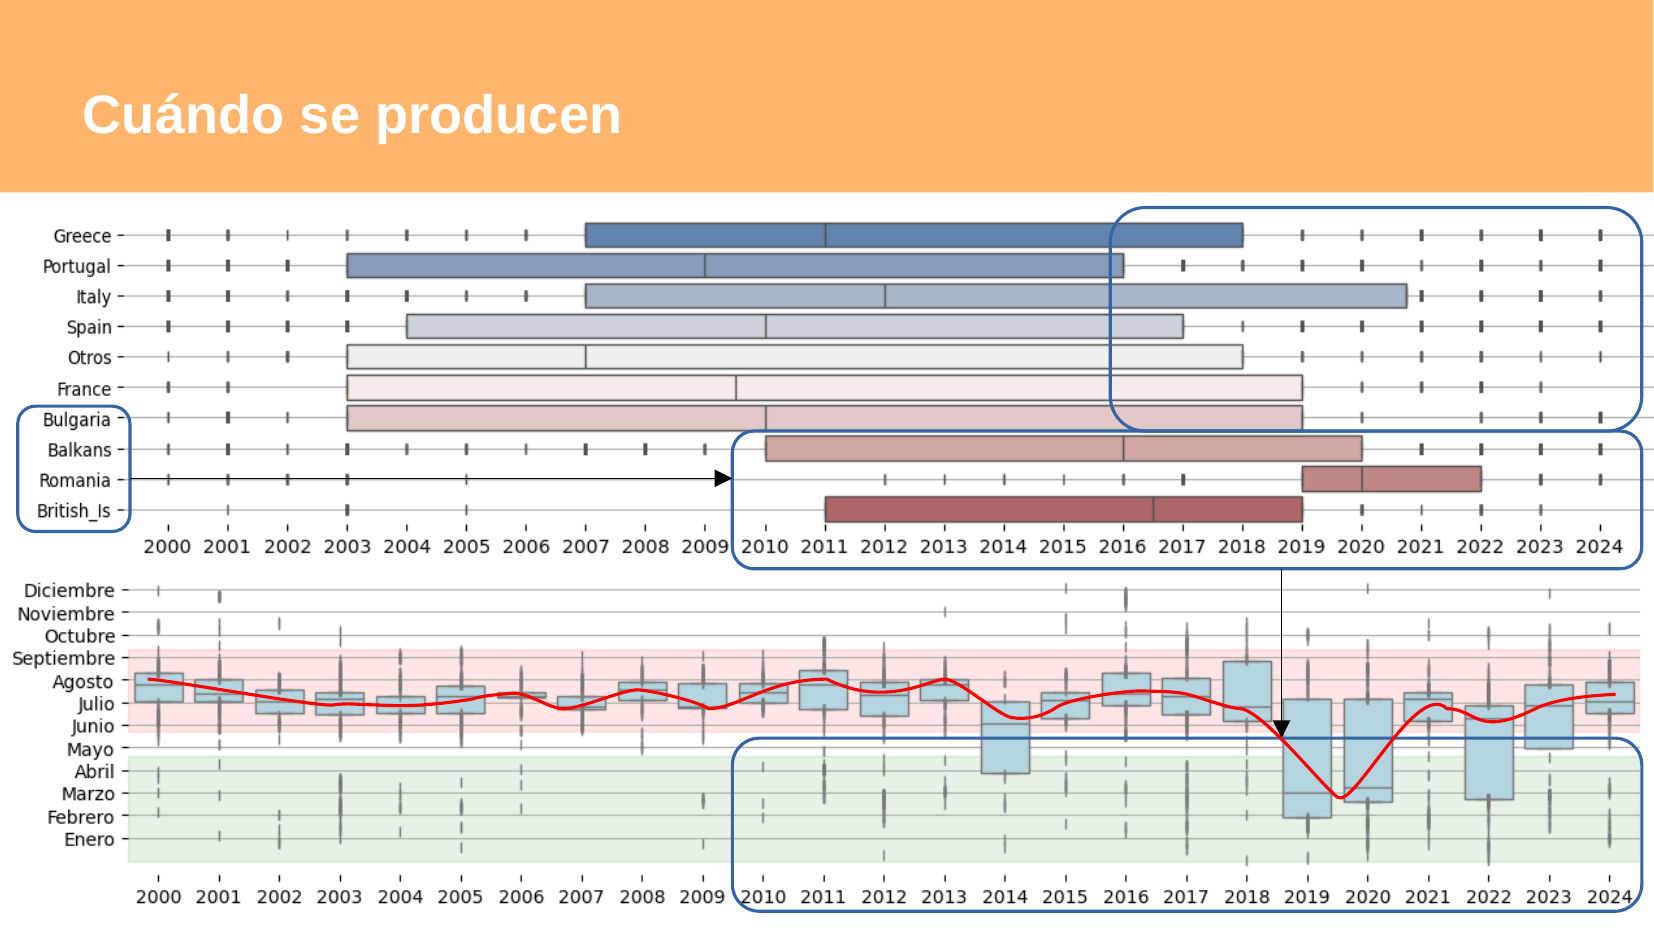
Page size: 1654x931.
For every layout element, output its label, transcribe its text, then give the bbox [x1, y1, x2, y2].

picture [20, 408, 128, 529]
picture [734, 740, 1640, 909]
title Cuándo se producen [82, 37, 1571, 193]
text_box [0, 0, 1654, 193]
picture [1286, 740, 1389, 796]
picture [0, 207, 1654, 919]
picture [734, 433, 1640, 567]
picture [1112, 210, 1640, 429]
